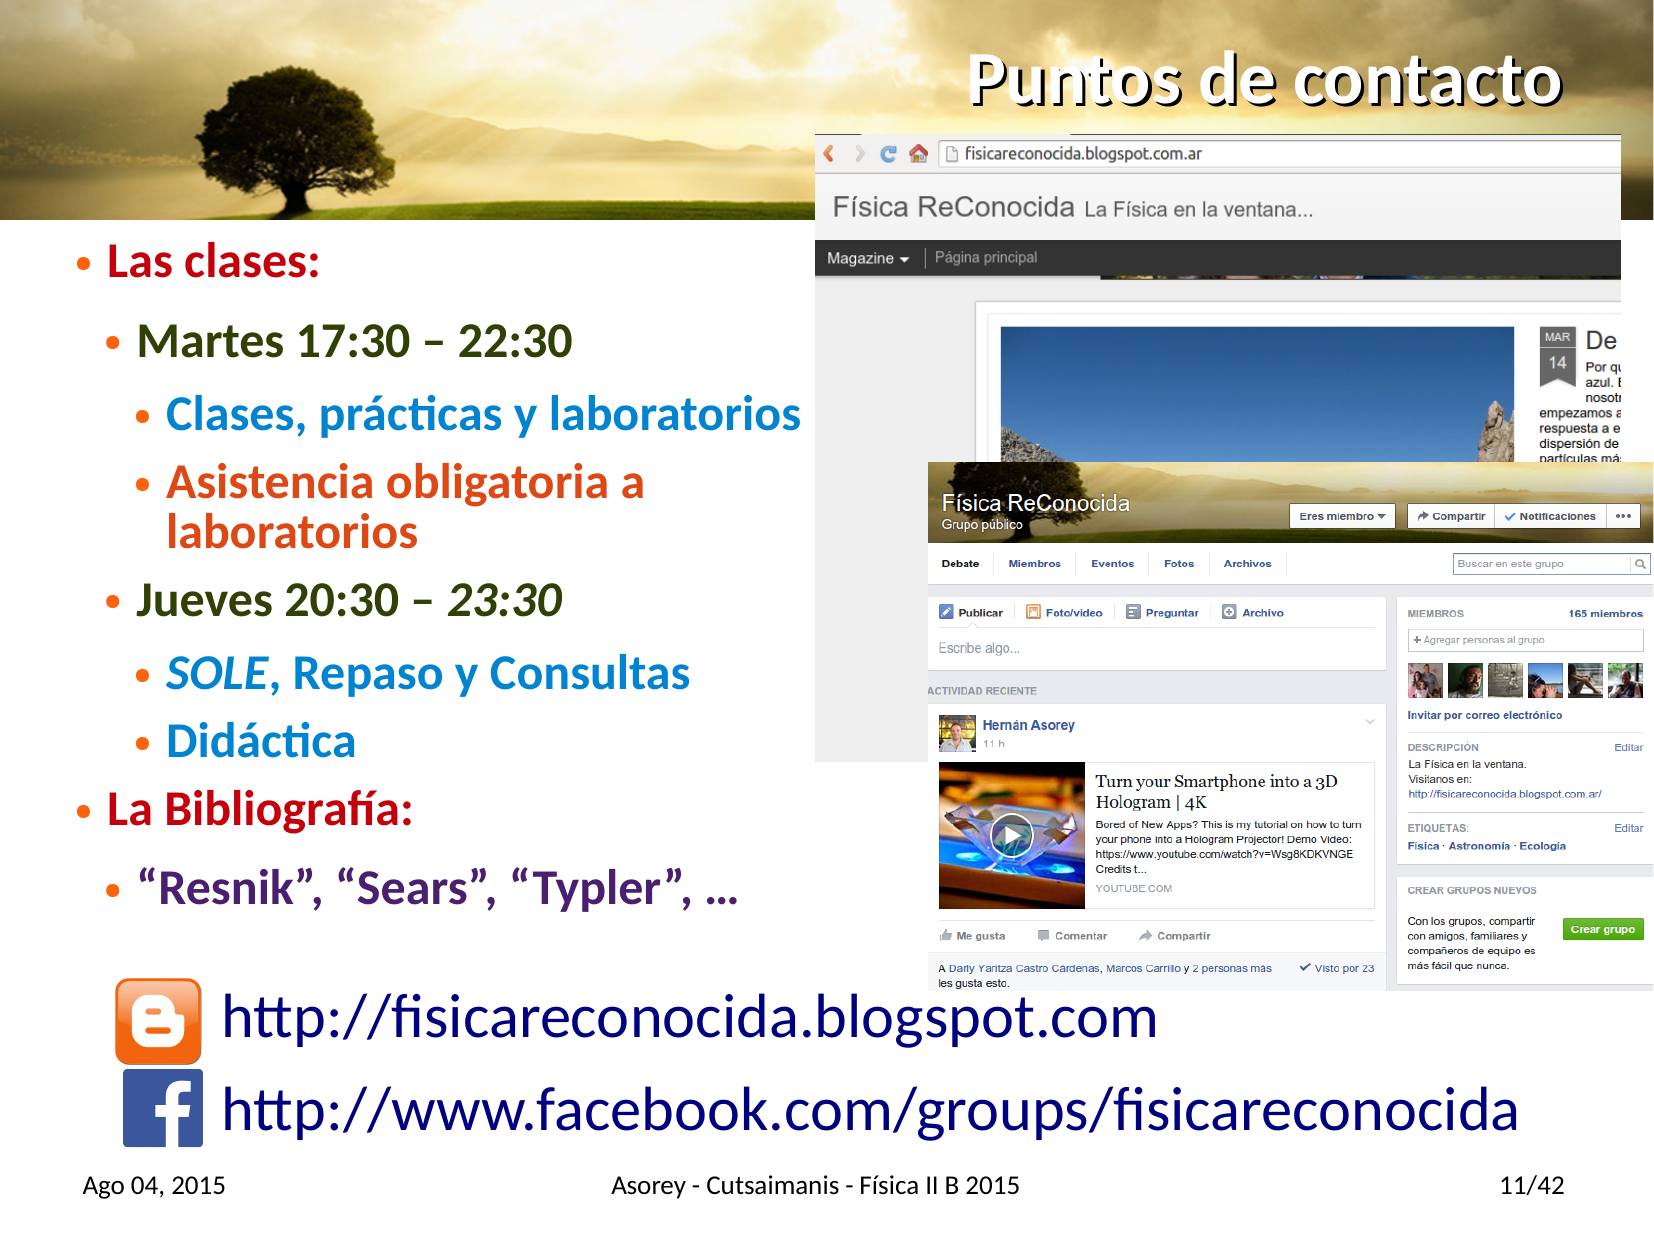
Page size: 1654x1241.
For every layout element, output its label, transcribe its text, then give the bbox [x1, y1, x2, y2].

picture [112, 975, 203, 1150]
list http://fisicareconocida.blogspot.com http://www.facebook.com/groups/fisicareconocida [60, 990, 1549, 1171]
list Las clases: Martes 17:30 – 22:30 Clases, prácticas y laboratorios Asistencia obligatoria a laboratorios Jueves 20:30 – 23:30 SOLE, Repaso y Consultas Didáctica La Bibliografía: “Resnik”, “Sears”, “Typler”, … [45, 240, 809, 961]
title Puntos de contacto [75, 19, 1564, 151]
picture [0, 0, 1654, 991]
